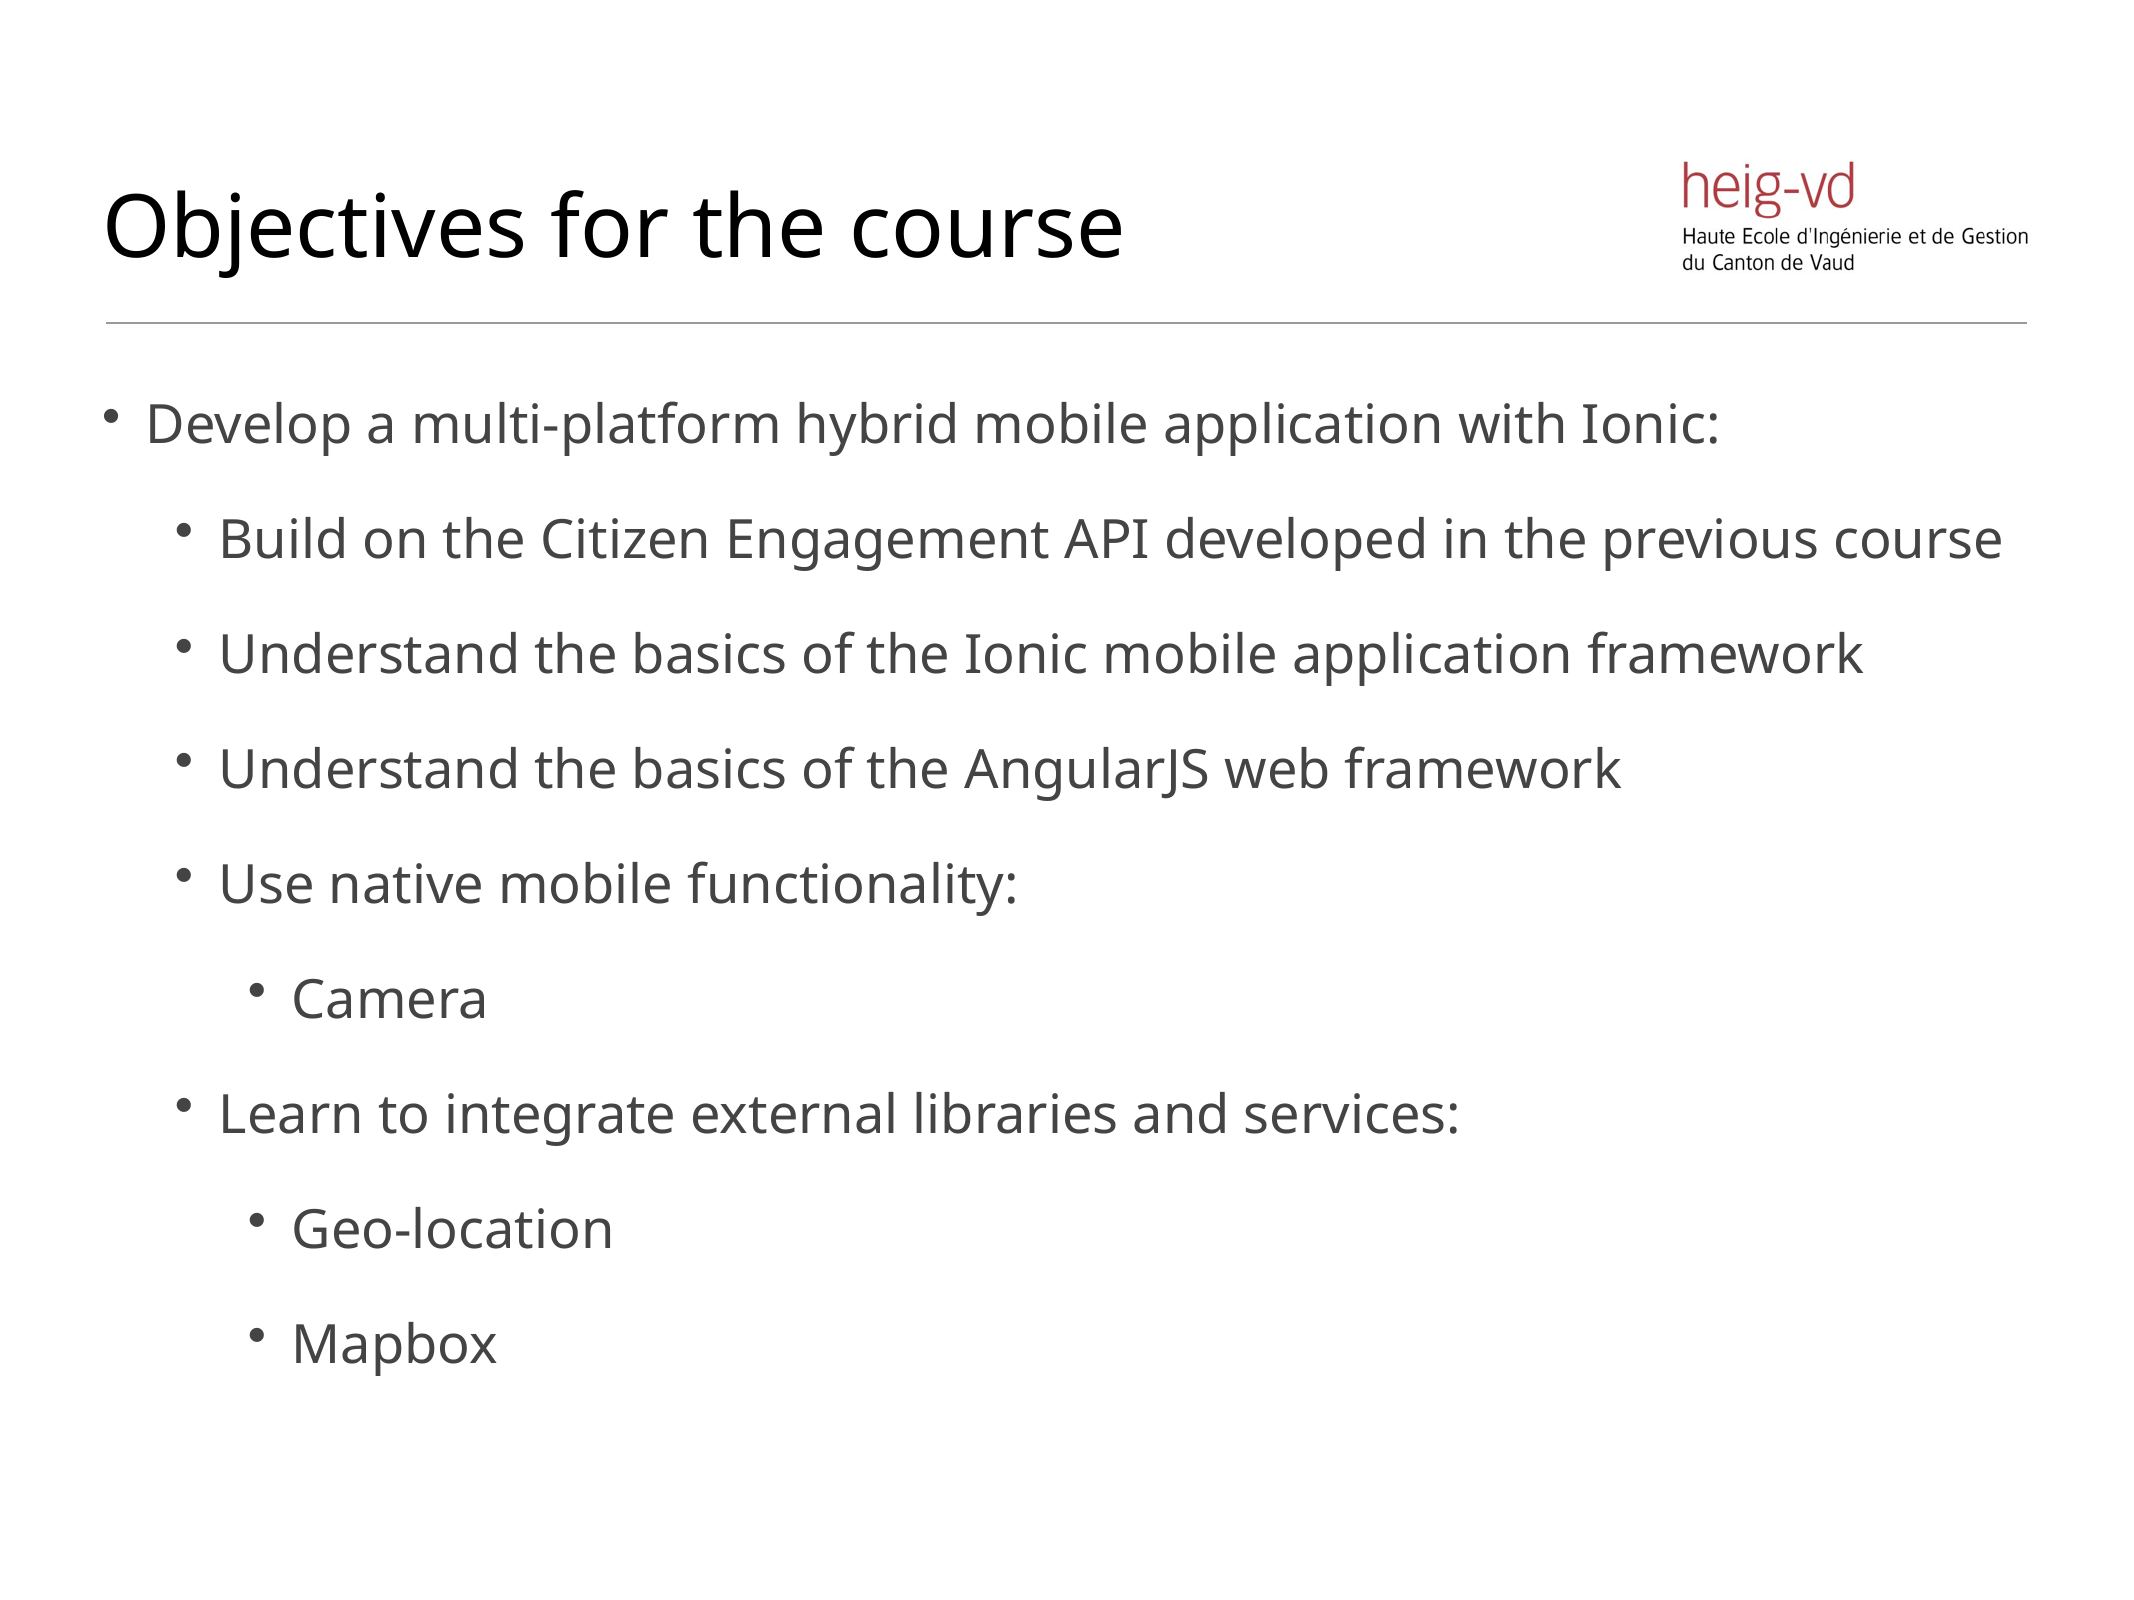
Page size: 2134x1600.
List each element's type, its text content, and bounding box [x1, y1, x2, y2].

title Objectives for the course [93, 54, 2040, 284]
list Develop a multi-platform hybrid mobile application with Ionic: Build on the Citizen Engagement API developed in the previous course Understand the basics of the Ionic mobile application framework Understand the basics of the AngularJS web framework Use native mobile functionality: Camera Learn to integrate external libraries and services: Geo-location Mapbox [93, 381, 2040, 1459]
